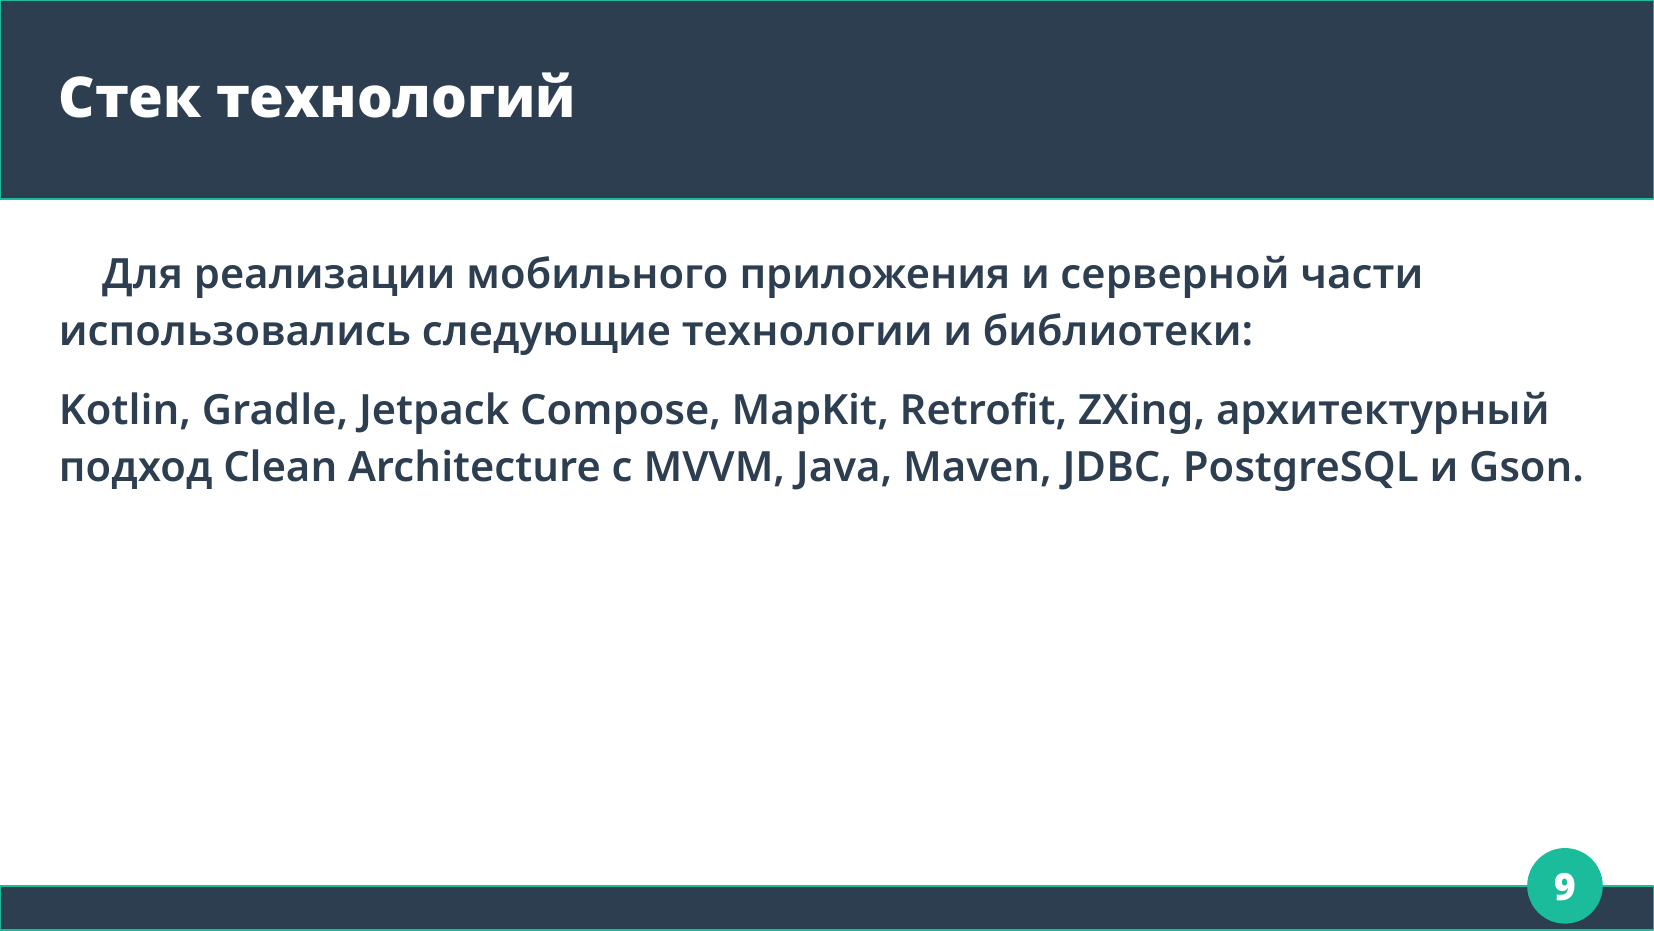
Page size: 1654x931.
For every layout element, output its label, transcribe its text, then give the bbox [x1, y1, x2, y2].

title Стек технологий [59, 37, 1595, 155]
list Для реализации мобильного приложения и серверной части использовались следующие технологии и библиотеки: Kotlin, Gradle, Jetpack Compose, MapKit, Retrofit, ZXing, архитектурный подход Clean Architecture с MVVM, Java, Maven, JDBC, PostgreSQL и Gson. [59, 243, 1595, 864]
